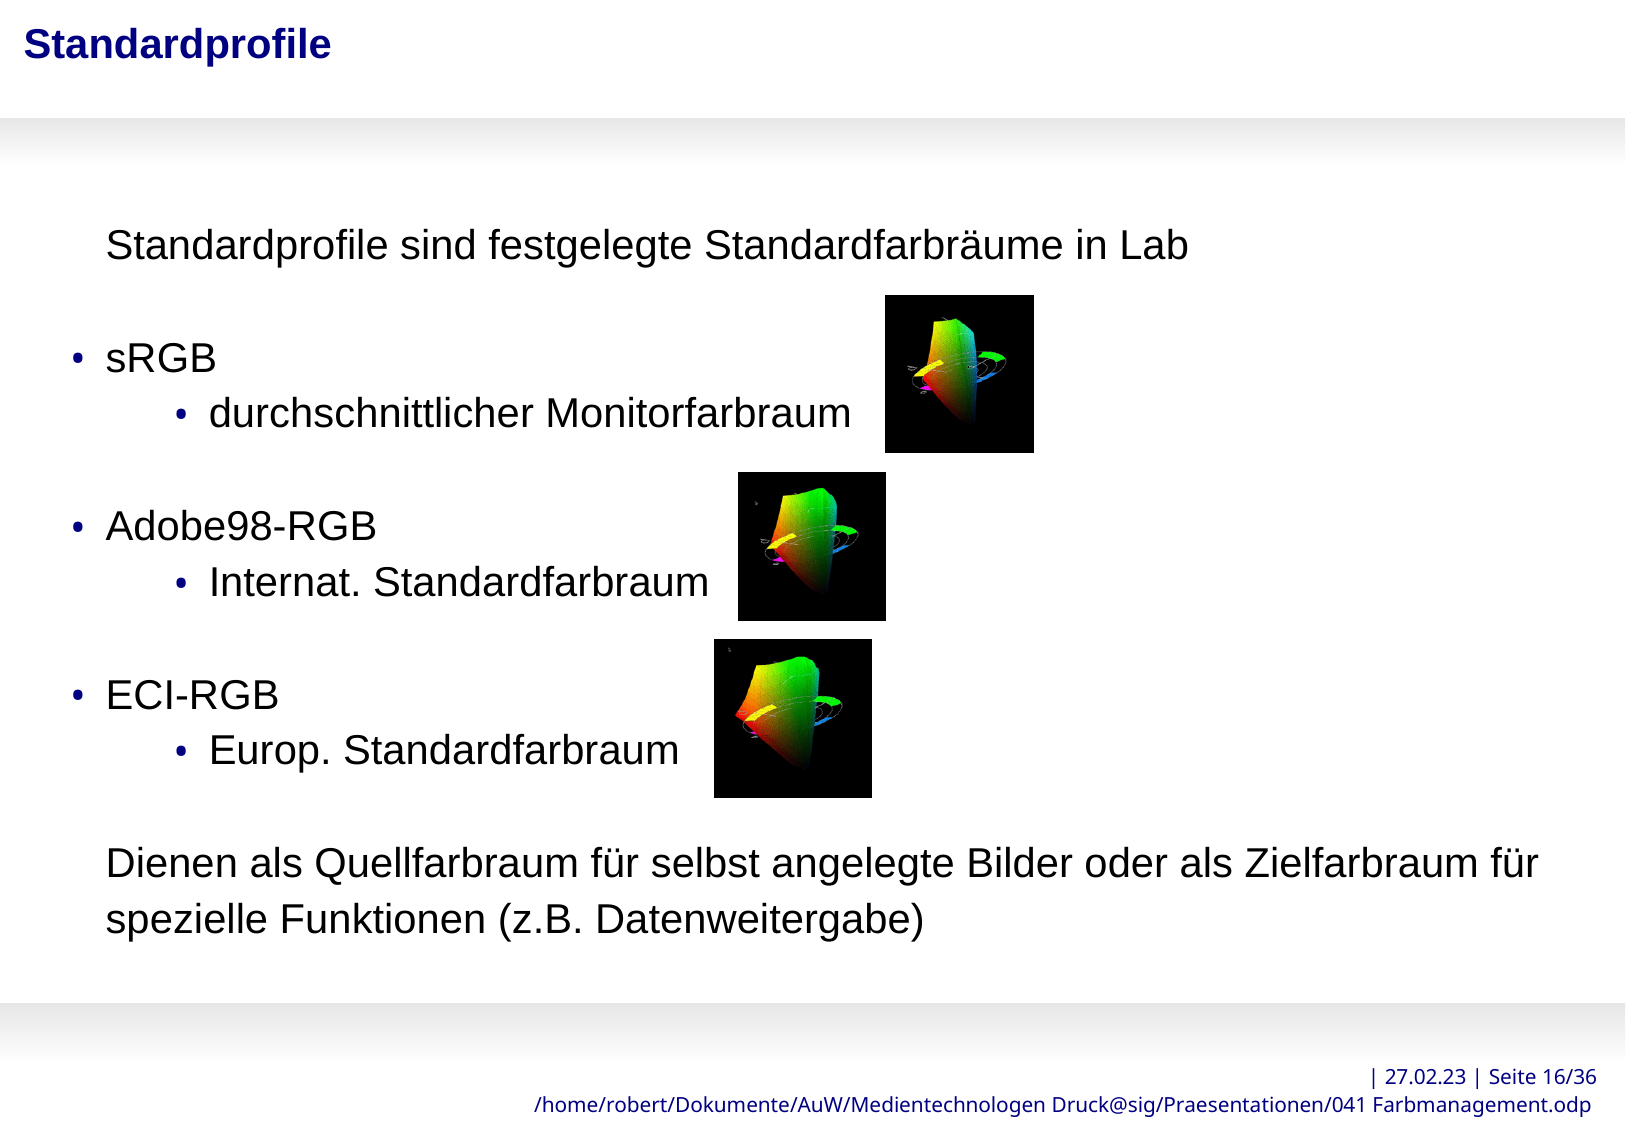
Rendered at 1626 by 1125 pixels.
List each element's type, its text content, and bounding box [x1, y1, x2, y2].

picture [885, 295, 1034, 453]
picture [738, 472, 886, 621]
title Standardprofile [23, 11, 1600, 130]
picture [714, 639, 872, 798]
list Standardprofile sind festgelegte Standardfarbräume in Lab sRGB durchschnittlicher Monitorfarbraum Adobe98-RGB Internat. Standardfarbraum ECI-RGB Europ. Standardfarbraum Dienen als Quellfarbraum für selbst angelegte Bilder oder als Zielfarbraum für spezielle Funktionen (z.B. Datenweitergabe) [23, 212, 1588, 938]
